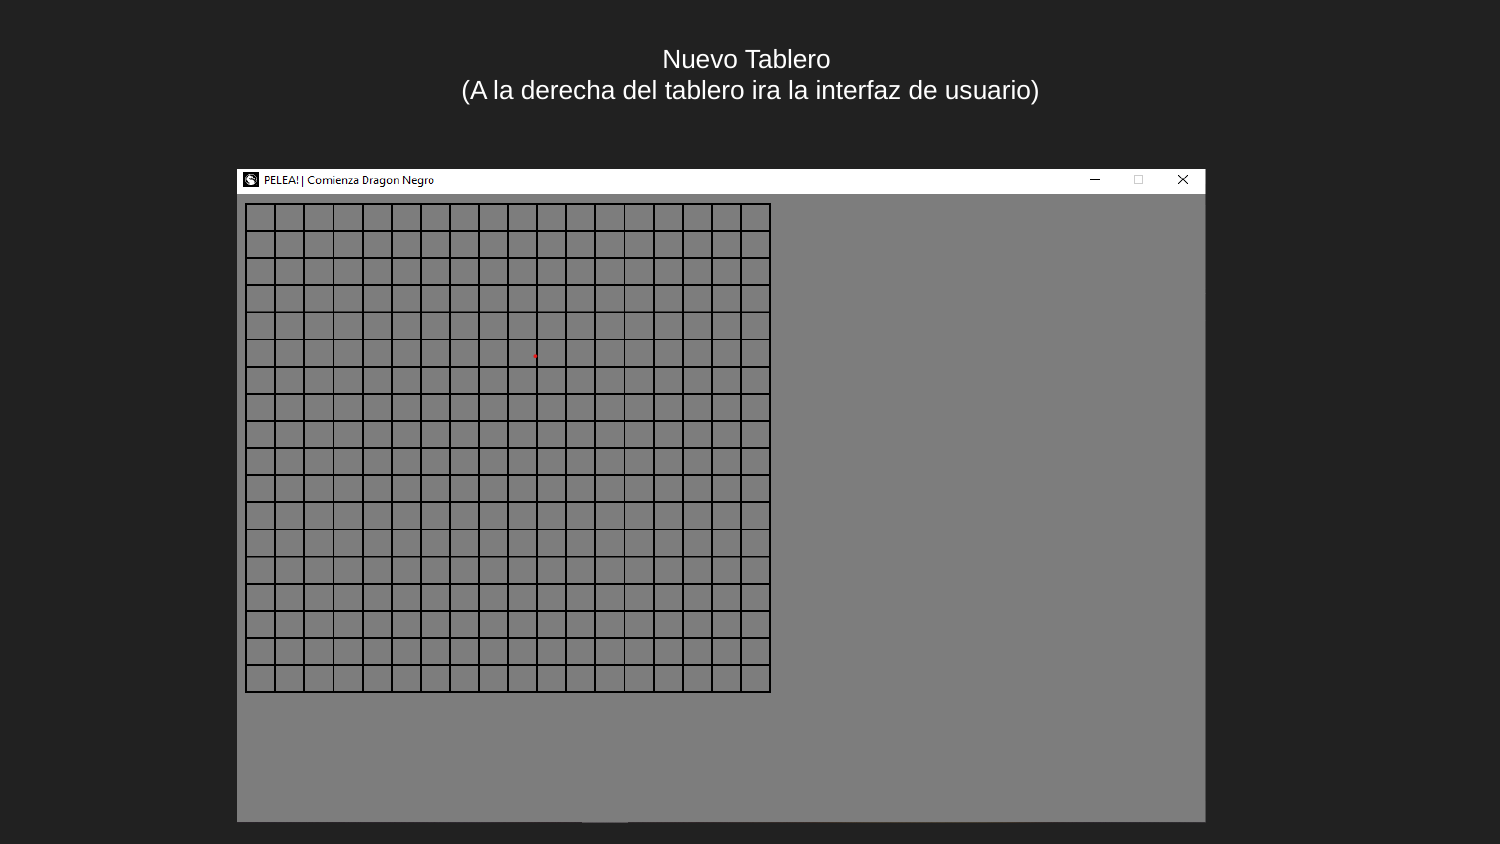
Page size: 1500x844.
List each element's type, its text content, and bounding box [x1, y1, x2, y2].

title Nuevo Tablero (A la derecha del tablero ira la interfaz de usuario) [0, 27, 1500, 122]
picture [237, 169, 1206, 823]
